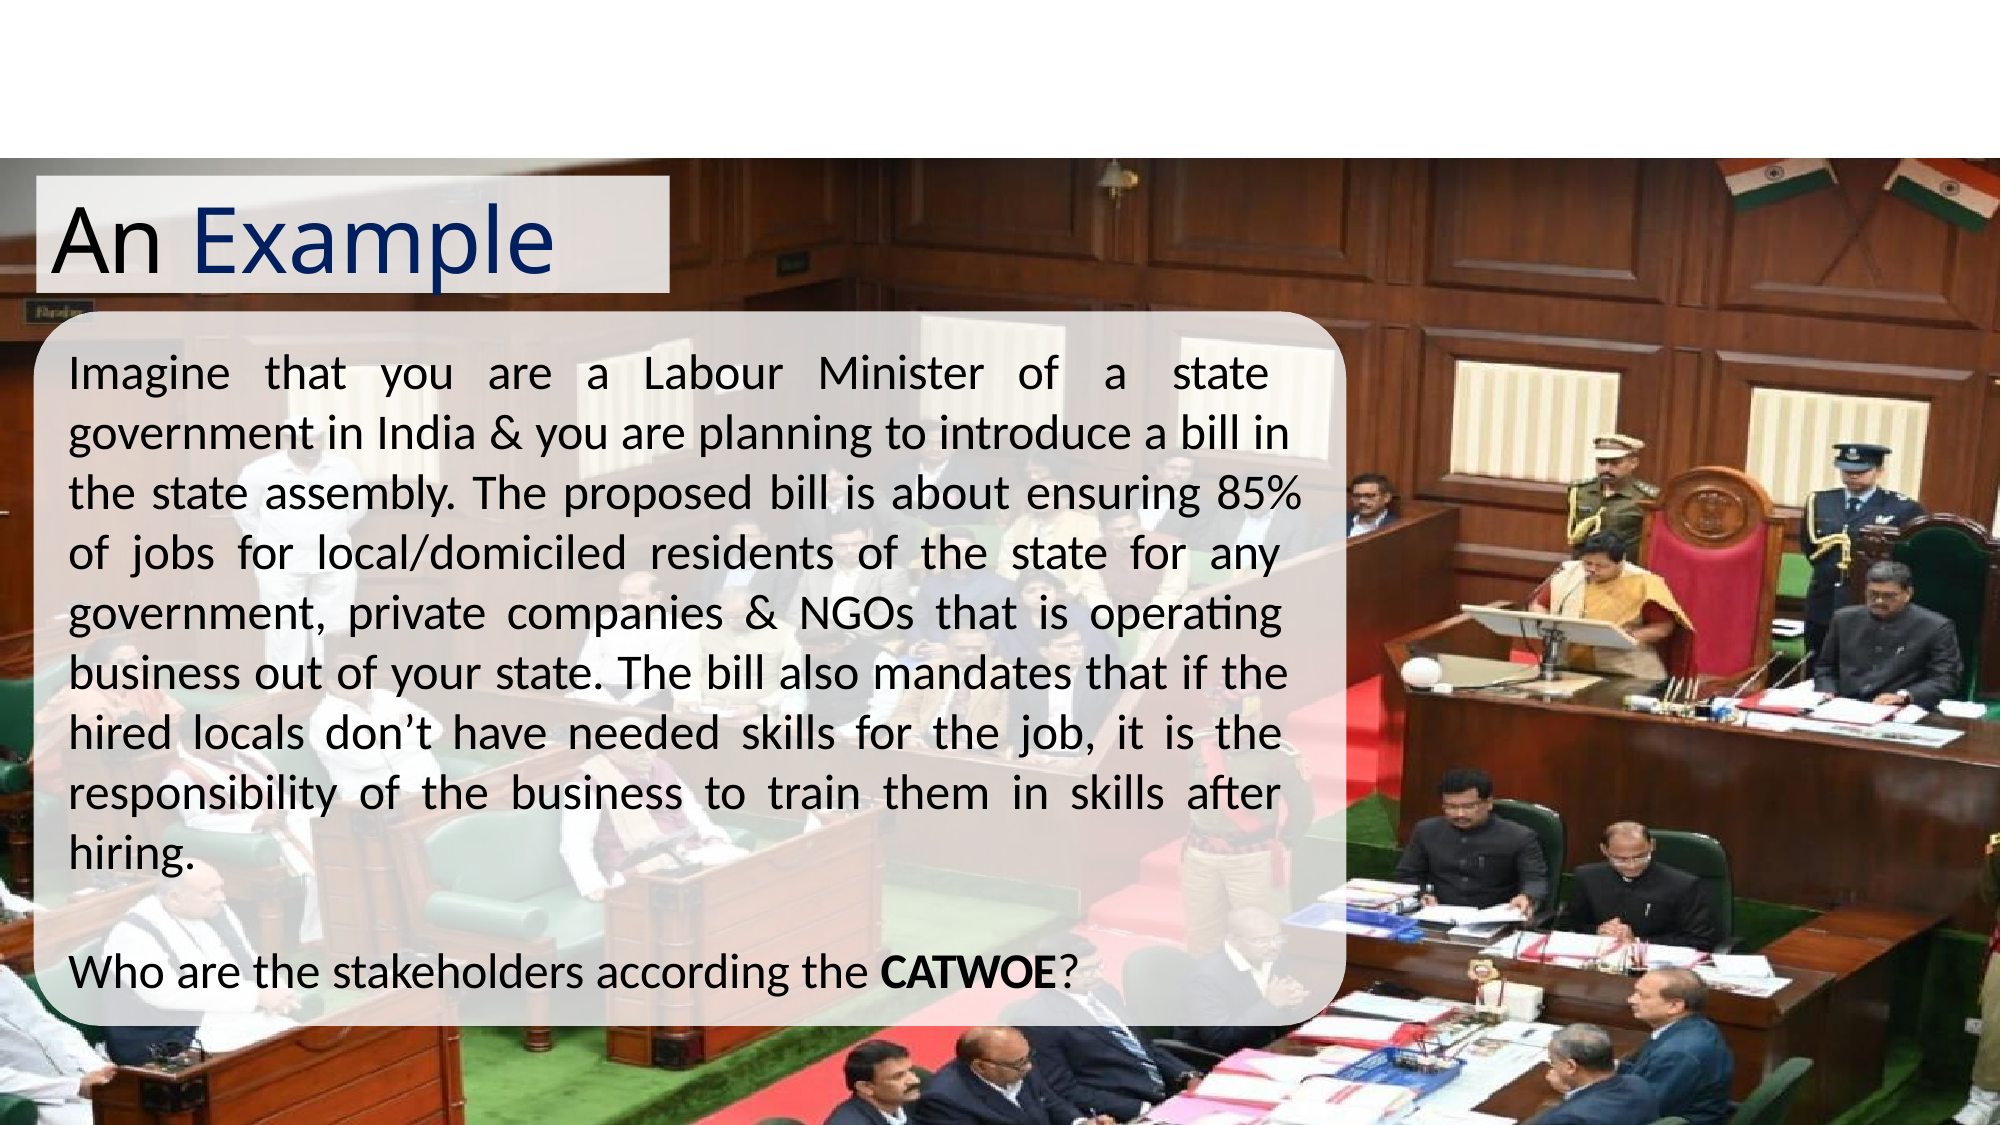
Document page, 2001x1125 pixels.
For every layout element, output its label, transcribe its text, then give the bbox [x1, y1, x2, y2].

text_box [33, 311, 1347, 1026]
picture [0, 158, 2000, 1125]
title An Example [36, 175, 670, 293]
text_box Imagine that you are a Labour Minister of a state government in India & you are planning to introduce a bill in the state assembly. The proposed bill is about ensuring 85% of jobs for local/domiciled residents of the state for any government, private companies & NGOs that is operating business out of your state. The bill also mandates that if the hired locals don’t have needed skills for the job, it is the responsibility of the business to train them in skills after hiring. Who are the stakeholders according the CATWOE? [65, 336, 1315, 1005]
